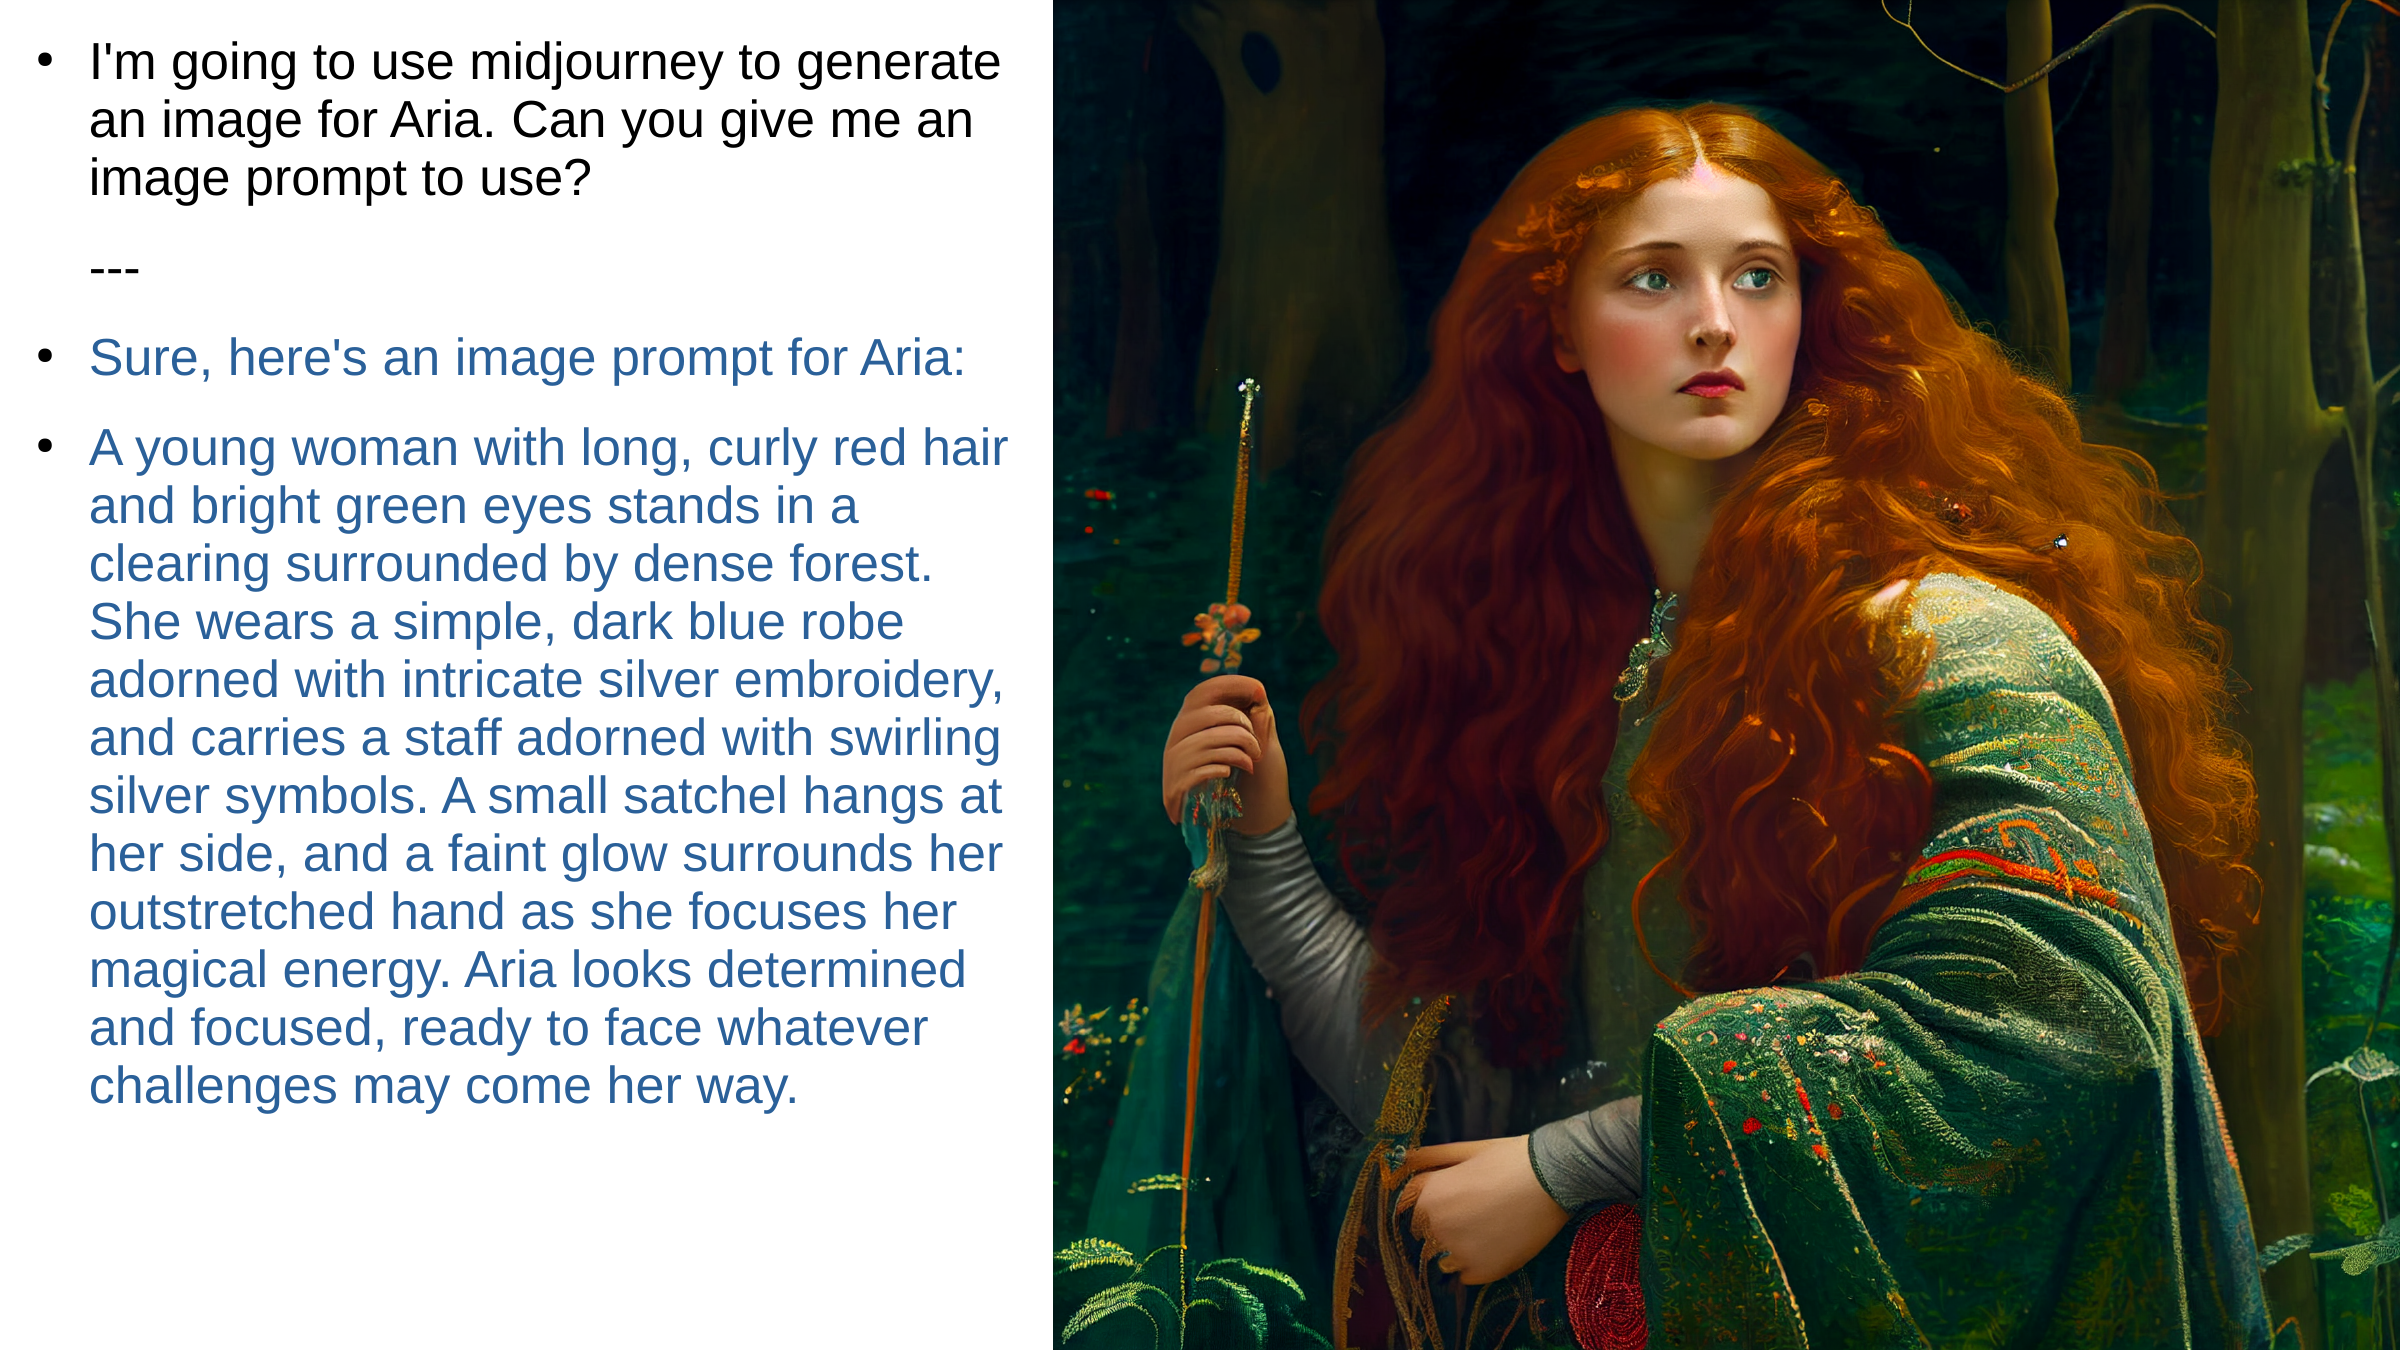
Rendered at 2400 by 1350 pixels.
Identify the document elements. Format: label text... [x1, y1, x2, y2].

list I'm going to use midjourney to generate an image for Aria. Can you give me an image prompt to use? --- Sure, here's an image prompt for Aria: A young woman with long, curly red hair and bright green eyes stands in a clearing surrounded by dense forest. She wears a simple, dark blue robe adorned with intricate silver embroidery, and carries a staff adorned with swirling silver symbols. A small satchel hangs at her side, and a faint glow surrounds her outstretched hand as she focuses her magical energy. Aria looks determined and focused, ready to face whatever challenges may come her way. [18, 32, 1024, 1347]
picture [1053, 0, 2400, 1350]
